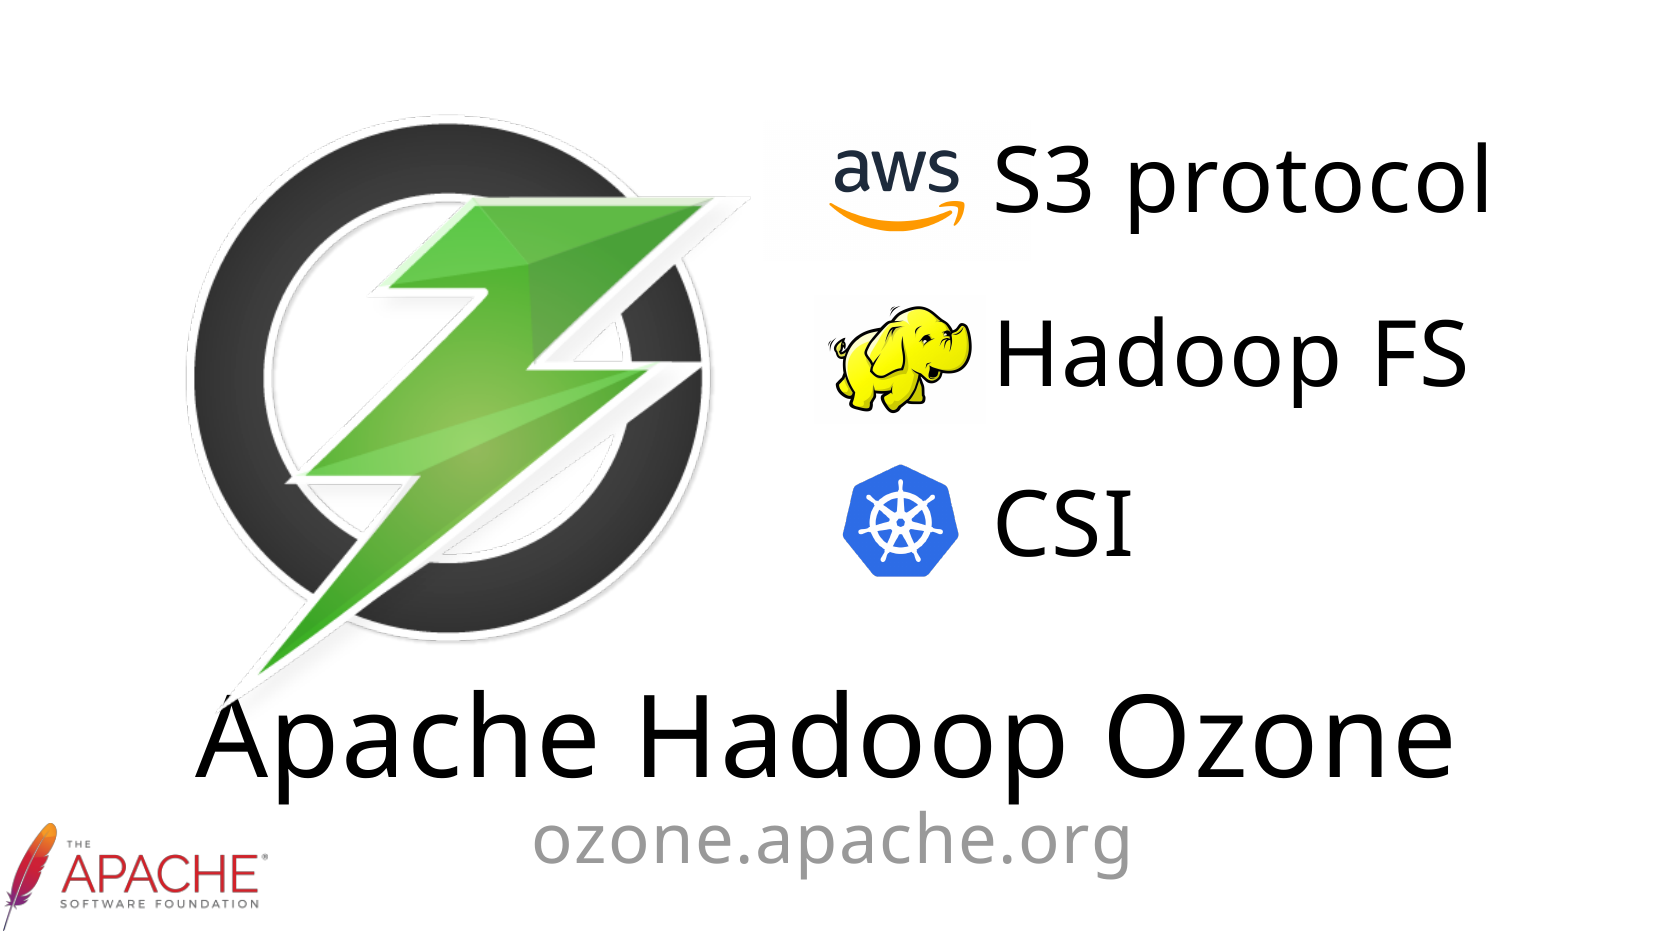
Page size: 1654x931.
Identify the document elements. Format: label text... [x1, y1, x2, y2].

picture [763, 120, 1031, 262]
picture [839, 459, 962, 582]
title S3 protocol [992, 120, 1629, 233]
title Hadoop FS [992, 295, 1629, 407]
picture [814, 295, 986, 425]
title ozone.apache.org [254, 790, 1412, 884]
picture [178, 104, 759, 721]
title CSI [992, 465, 1629, 577]
picture [3, 823, 268, 931]
title Apache Hadoop Ozone [127, 662, 1527, 803]
